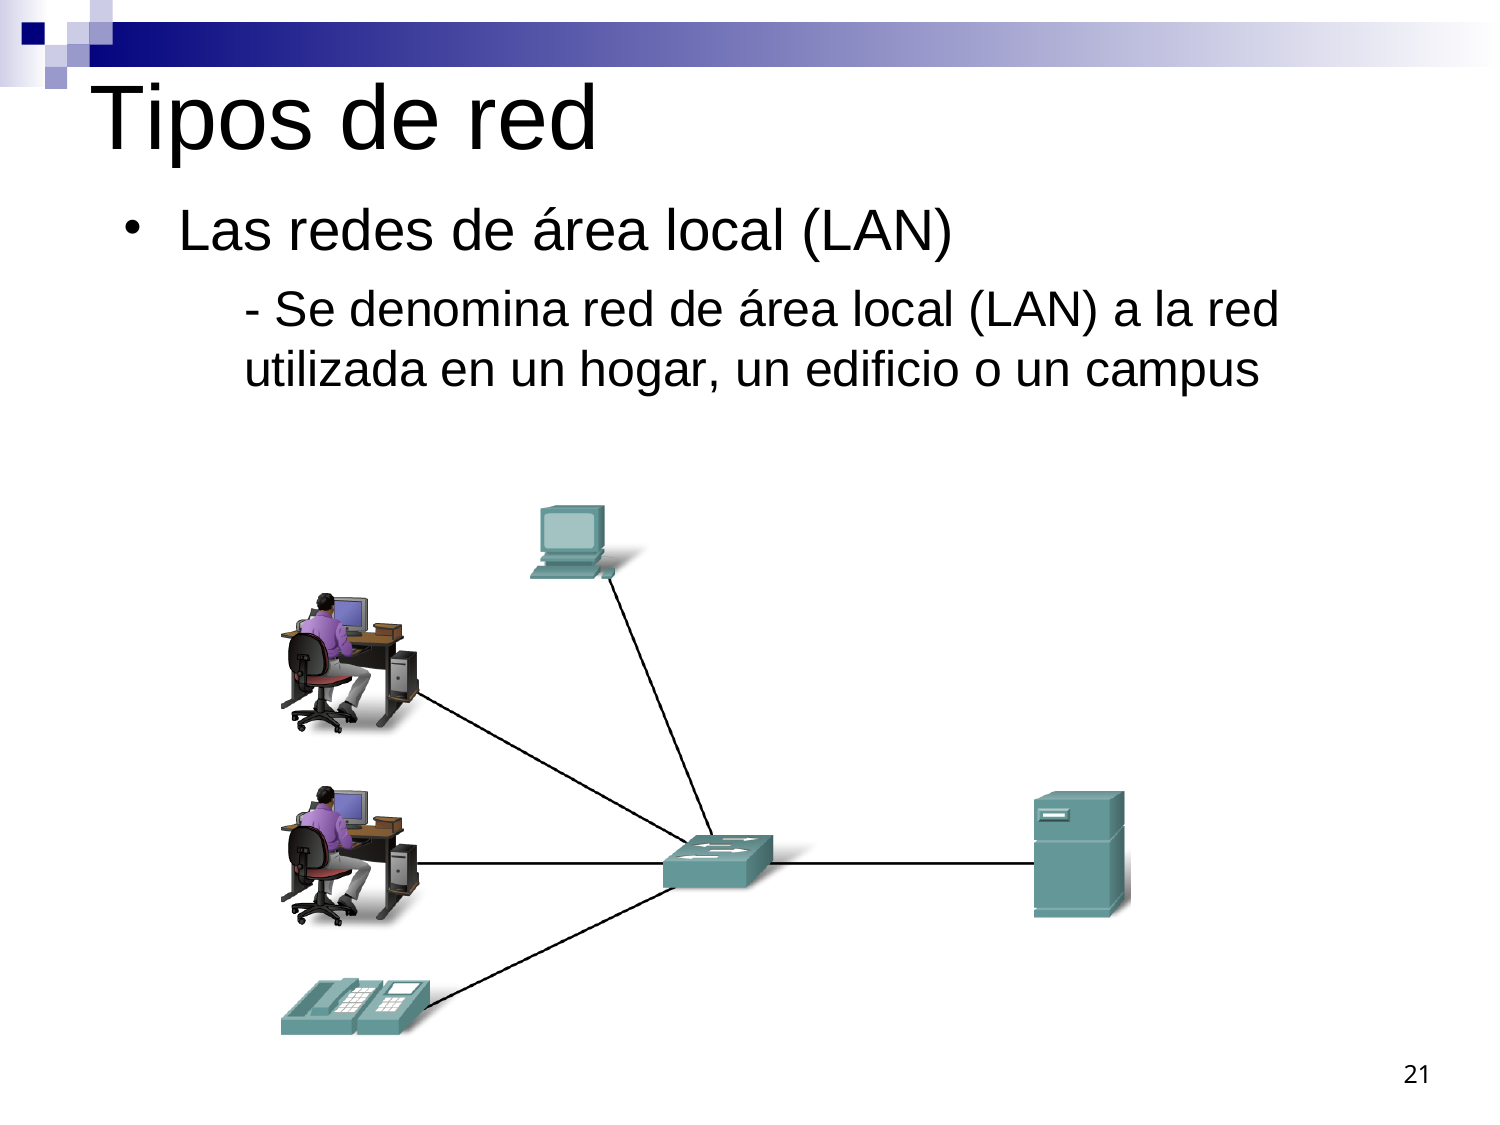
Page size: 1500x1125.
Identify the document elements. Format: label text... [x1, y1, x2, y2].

text_box <número> [1074, 1025, 1447, 1101]
text_box Tipos de red [75, 0, 1425, 231]
picture [281, 481, 1131, 1048]
text_box Las redes de área local (LAN) - Se denomina red de área local (LAN) a la red utilizada en un hogar, un edificio o un campus [107, 184, 1411, 1018]
